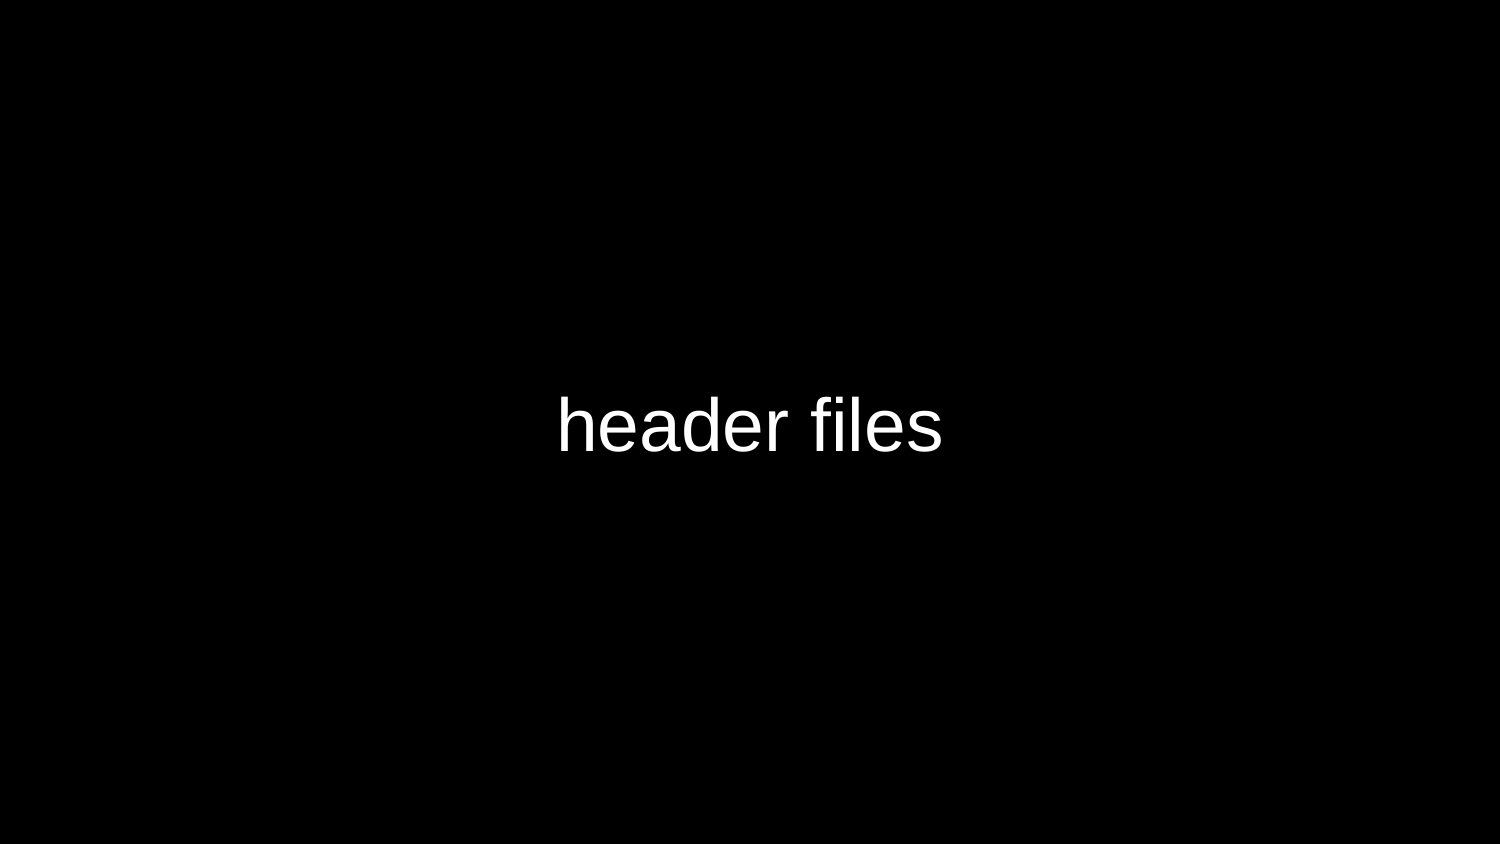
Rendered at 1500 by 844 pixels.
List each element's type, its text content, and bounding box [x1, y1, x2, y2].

title header files [51, 352, 1449, 491]
